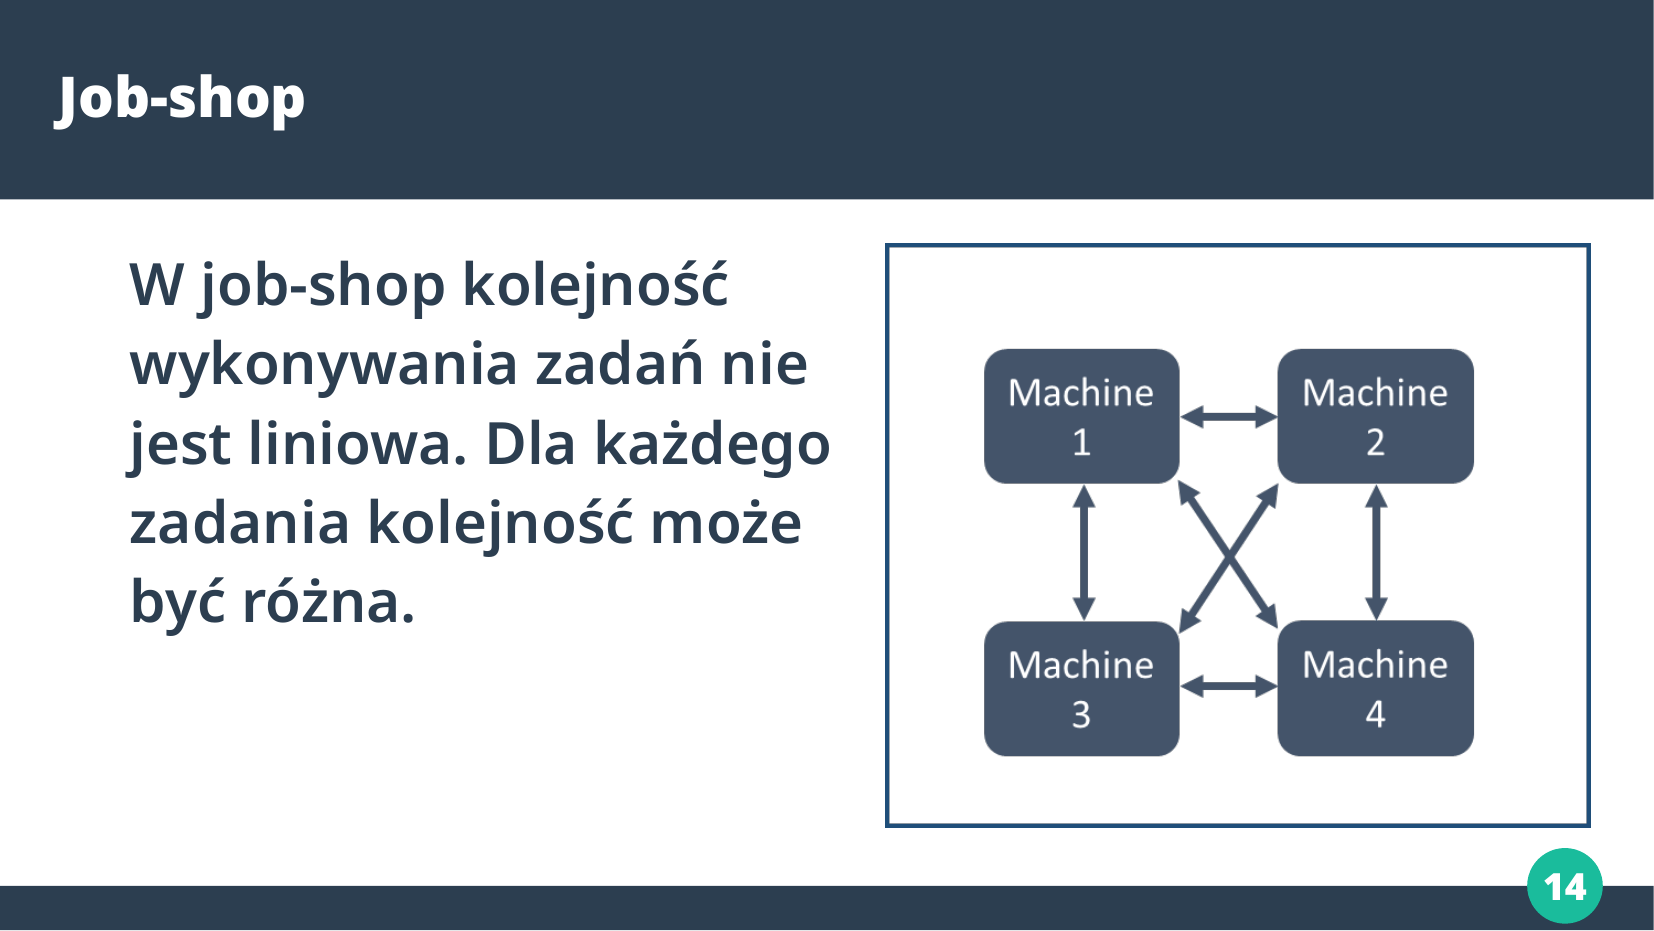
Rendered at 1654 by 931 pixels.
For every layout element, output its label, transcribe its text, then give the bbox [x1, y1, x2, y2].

title Job-shop [59, 37, 1595, 156]
list W job-shop kolejność wykonywania zadań nie jest liniowa. Dla każdego zadania kolejność może być różna. [59, 243, 857, 864]
picture [885, 243, 1591, 828]
